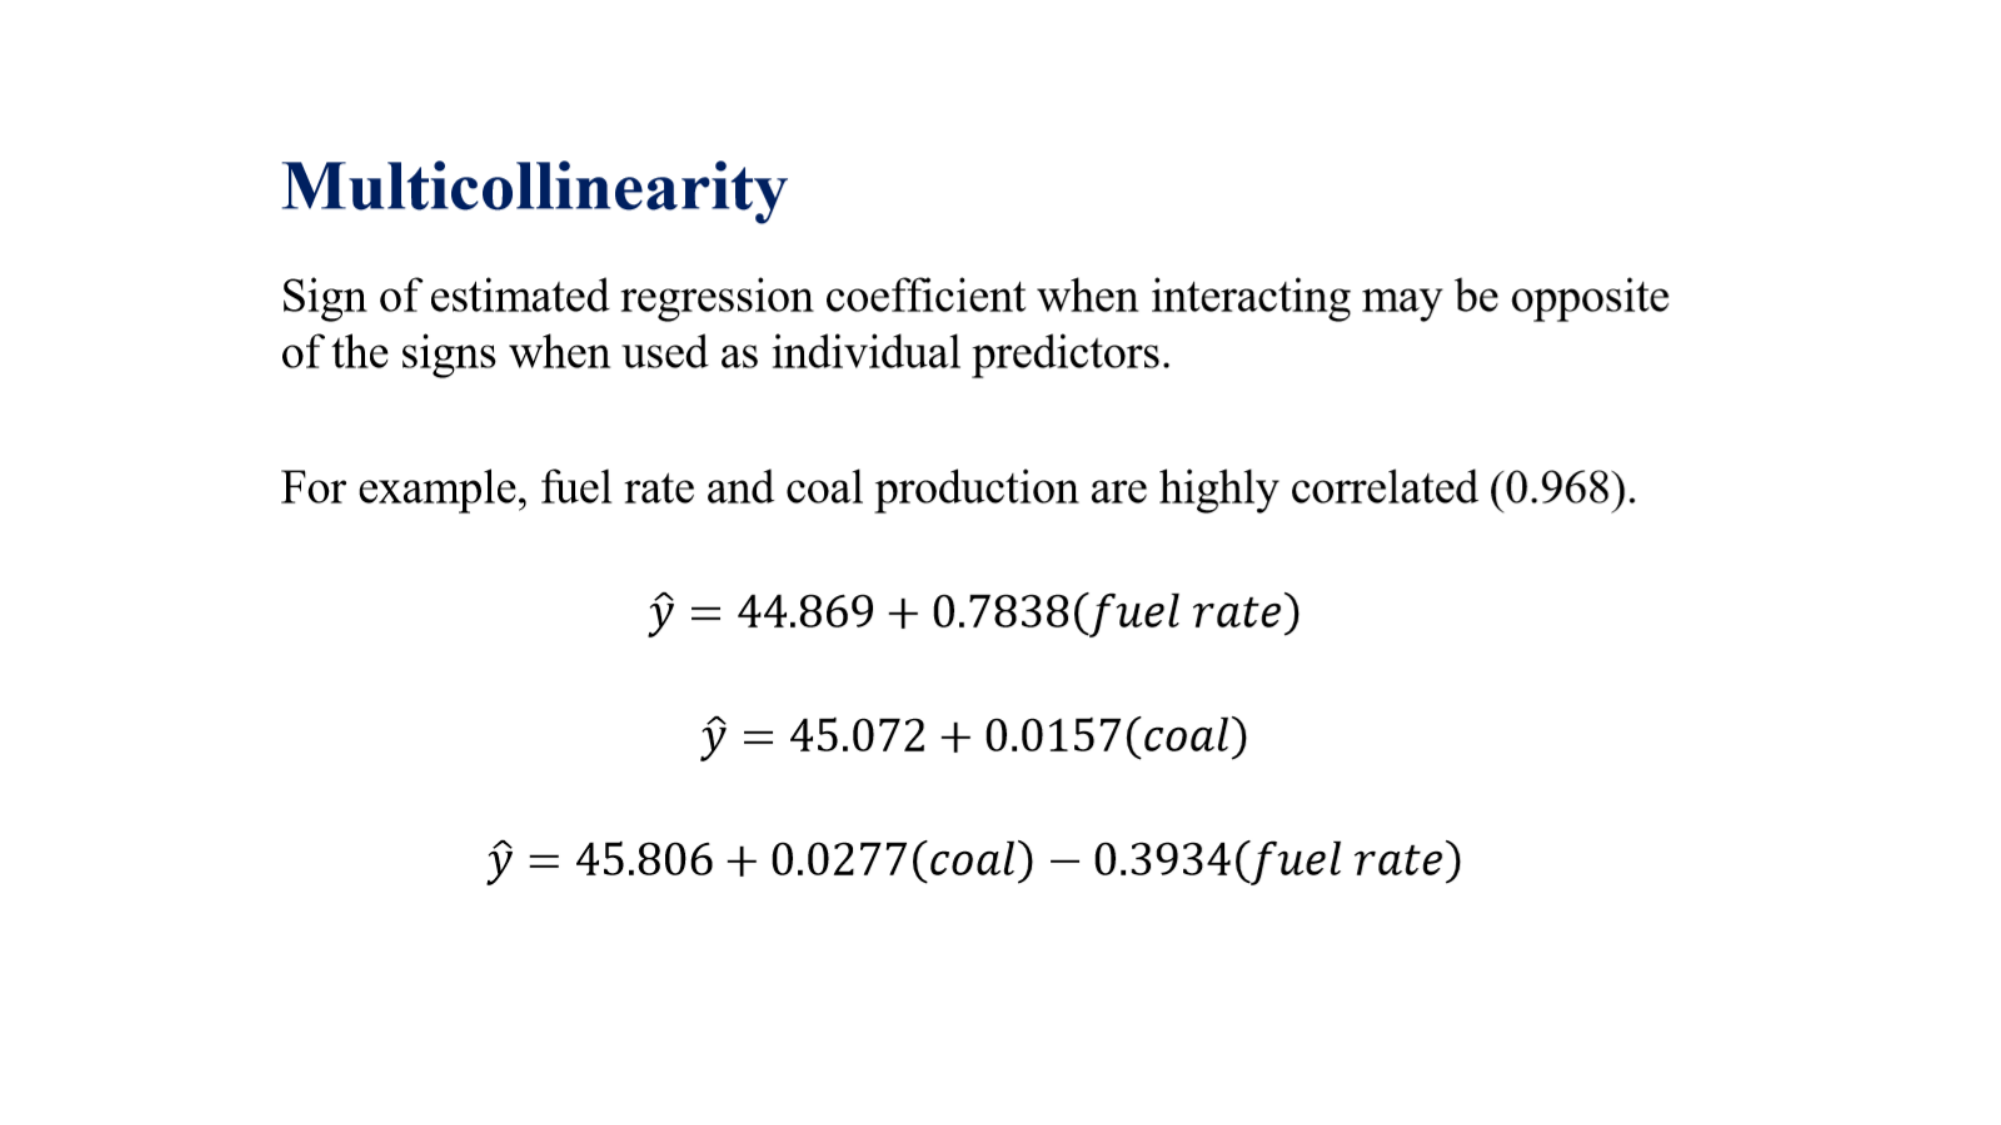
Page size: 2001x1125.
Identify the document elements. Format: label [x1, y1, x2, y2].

picture [256, 108, 1753, 1022]
